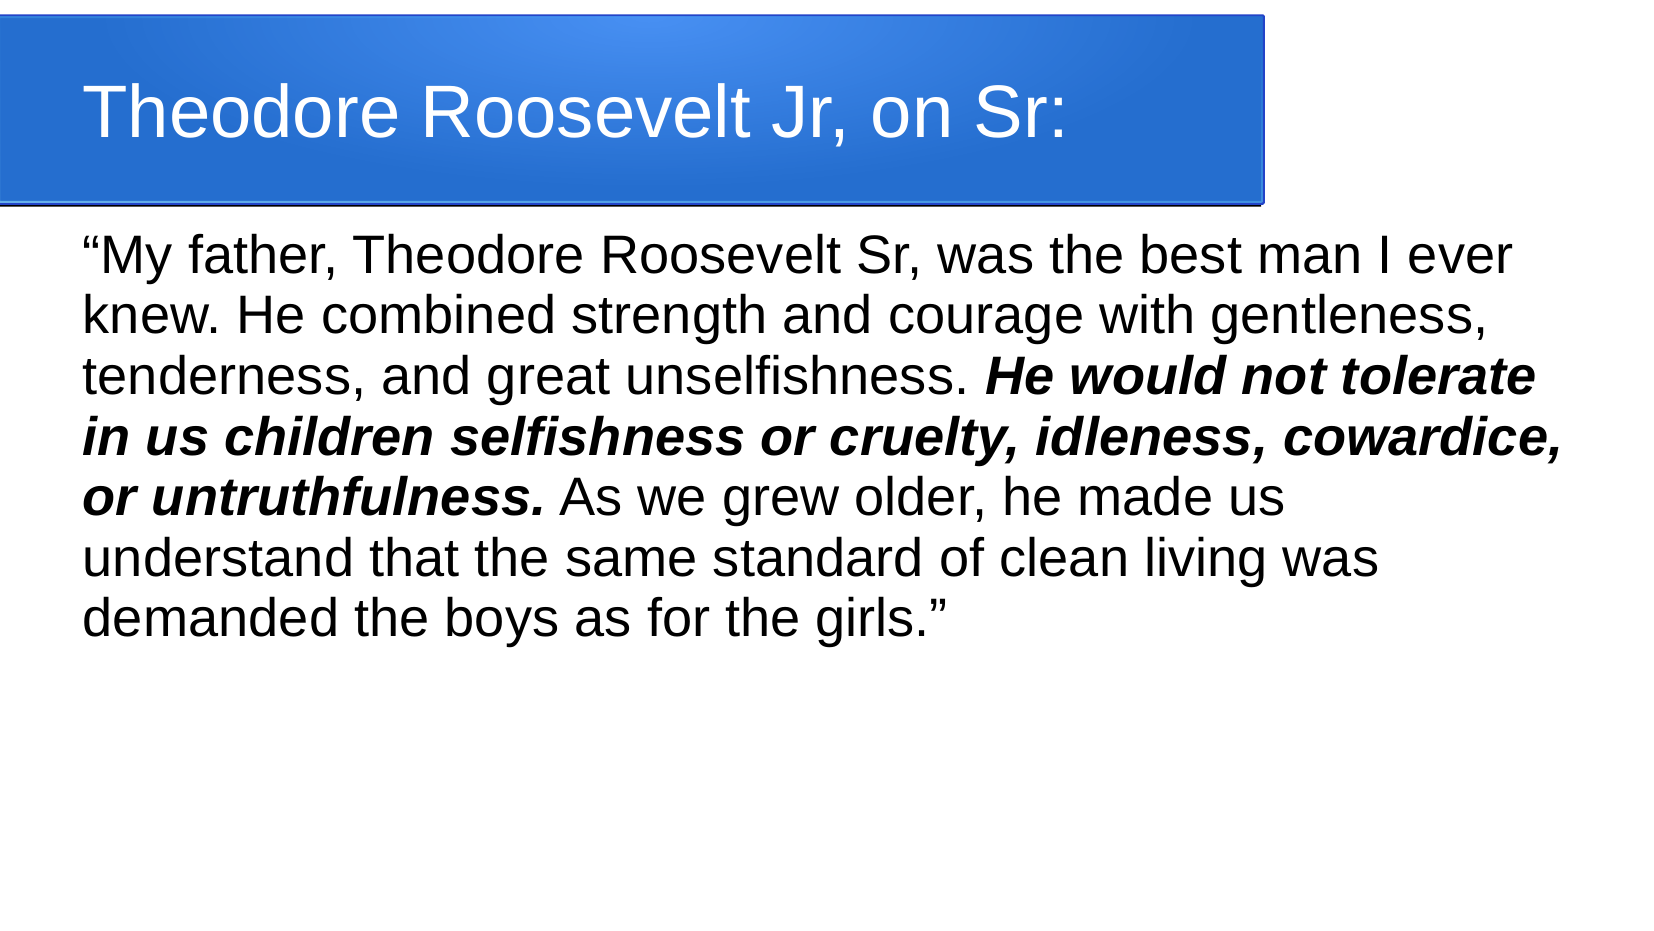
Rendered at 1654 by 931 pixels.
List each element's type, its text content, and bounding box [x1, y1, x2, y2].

title Theodore Roosevelt Jr, on Sr: [82, 35, 1235, 189]
list “My father, Theodore Roosevelt Sr, was the best man I ever knew. He combined strength and courage with gentleness, tenderness, and great unselfishness. He would not tolerate in us children selfishness or cruelty, idleness, cowardice, or untruthfulness. As we grew older, he made us understand that the same standard of clean living was demanded the boys as for the girls.” [82, 224, 1571, 764]
